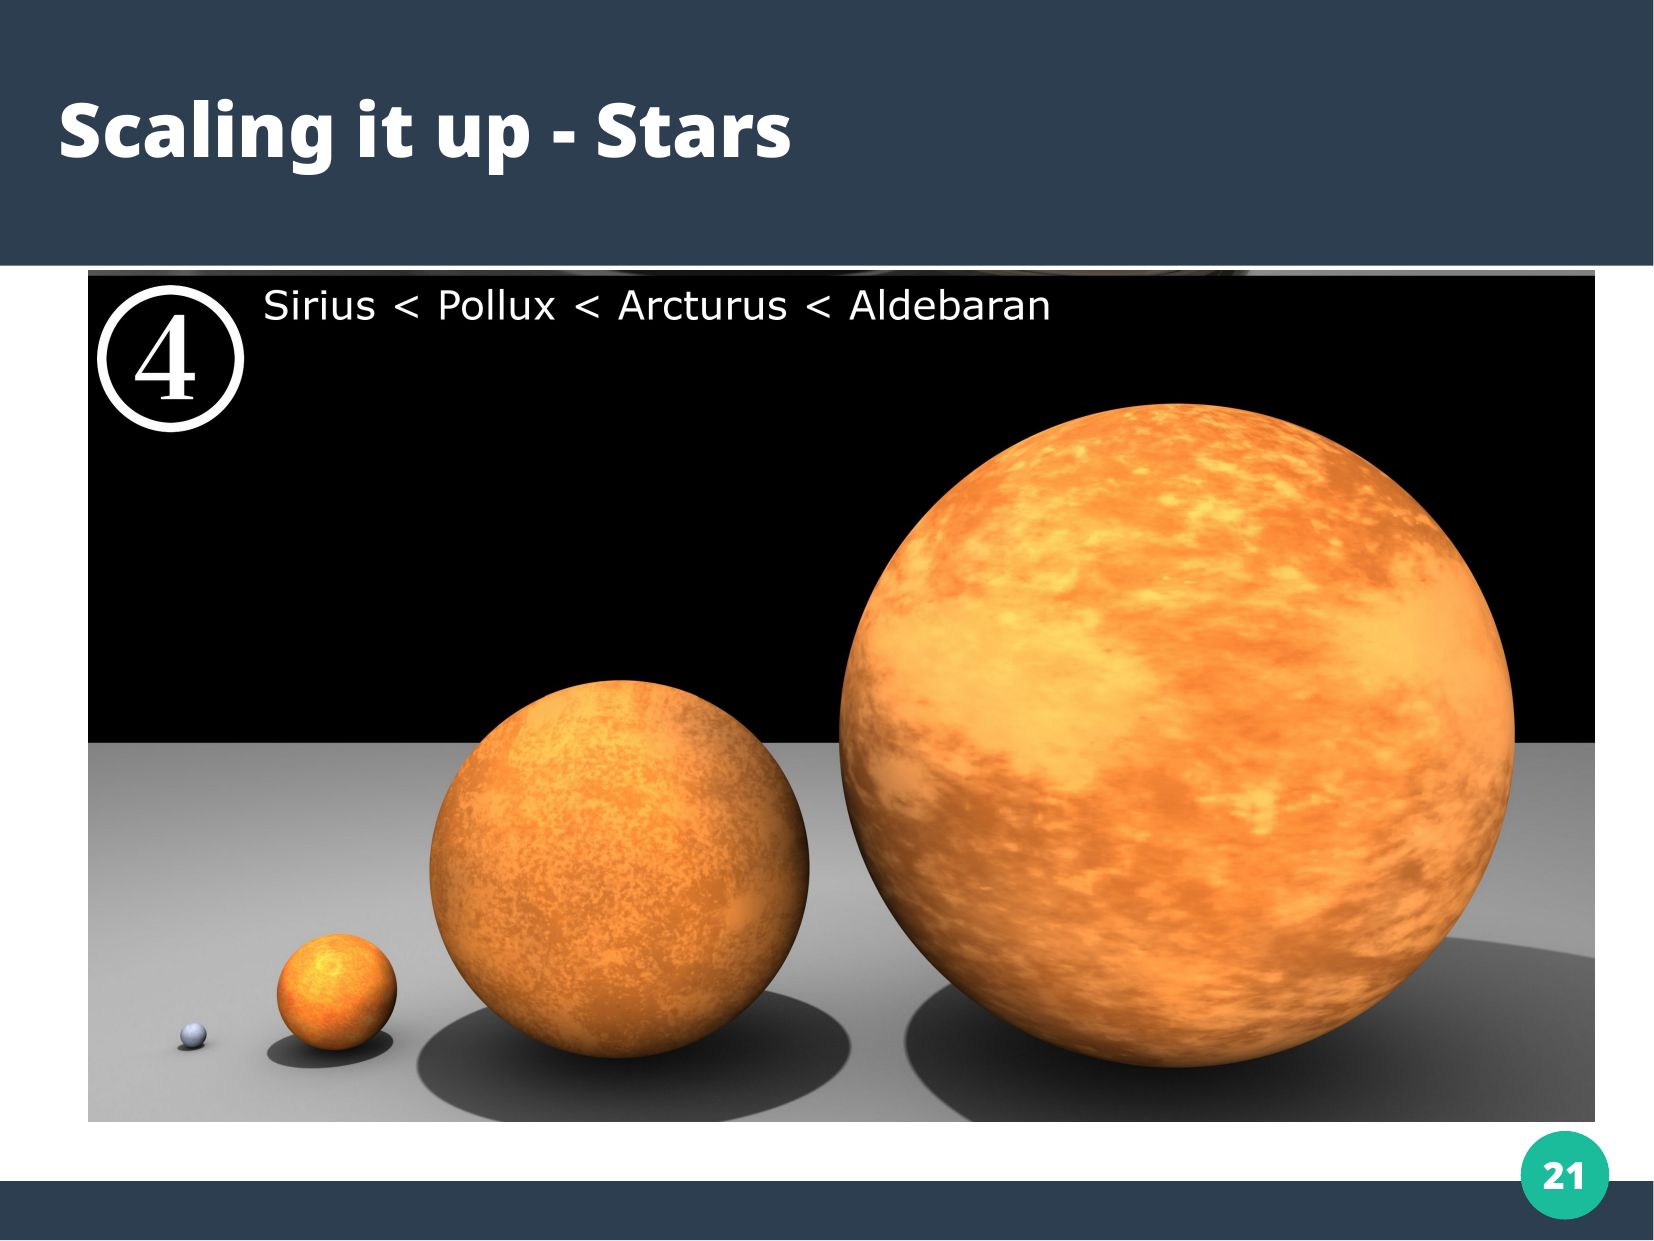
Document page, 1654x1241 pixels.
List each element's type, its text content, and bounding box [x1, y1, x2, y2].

picture [88, 270, 1595, 1123]
title Scaling it up - Stars [59, 49, 1595, 207]
